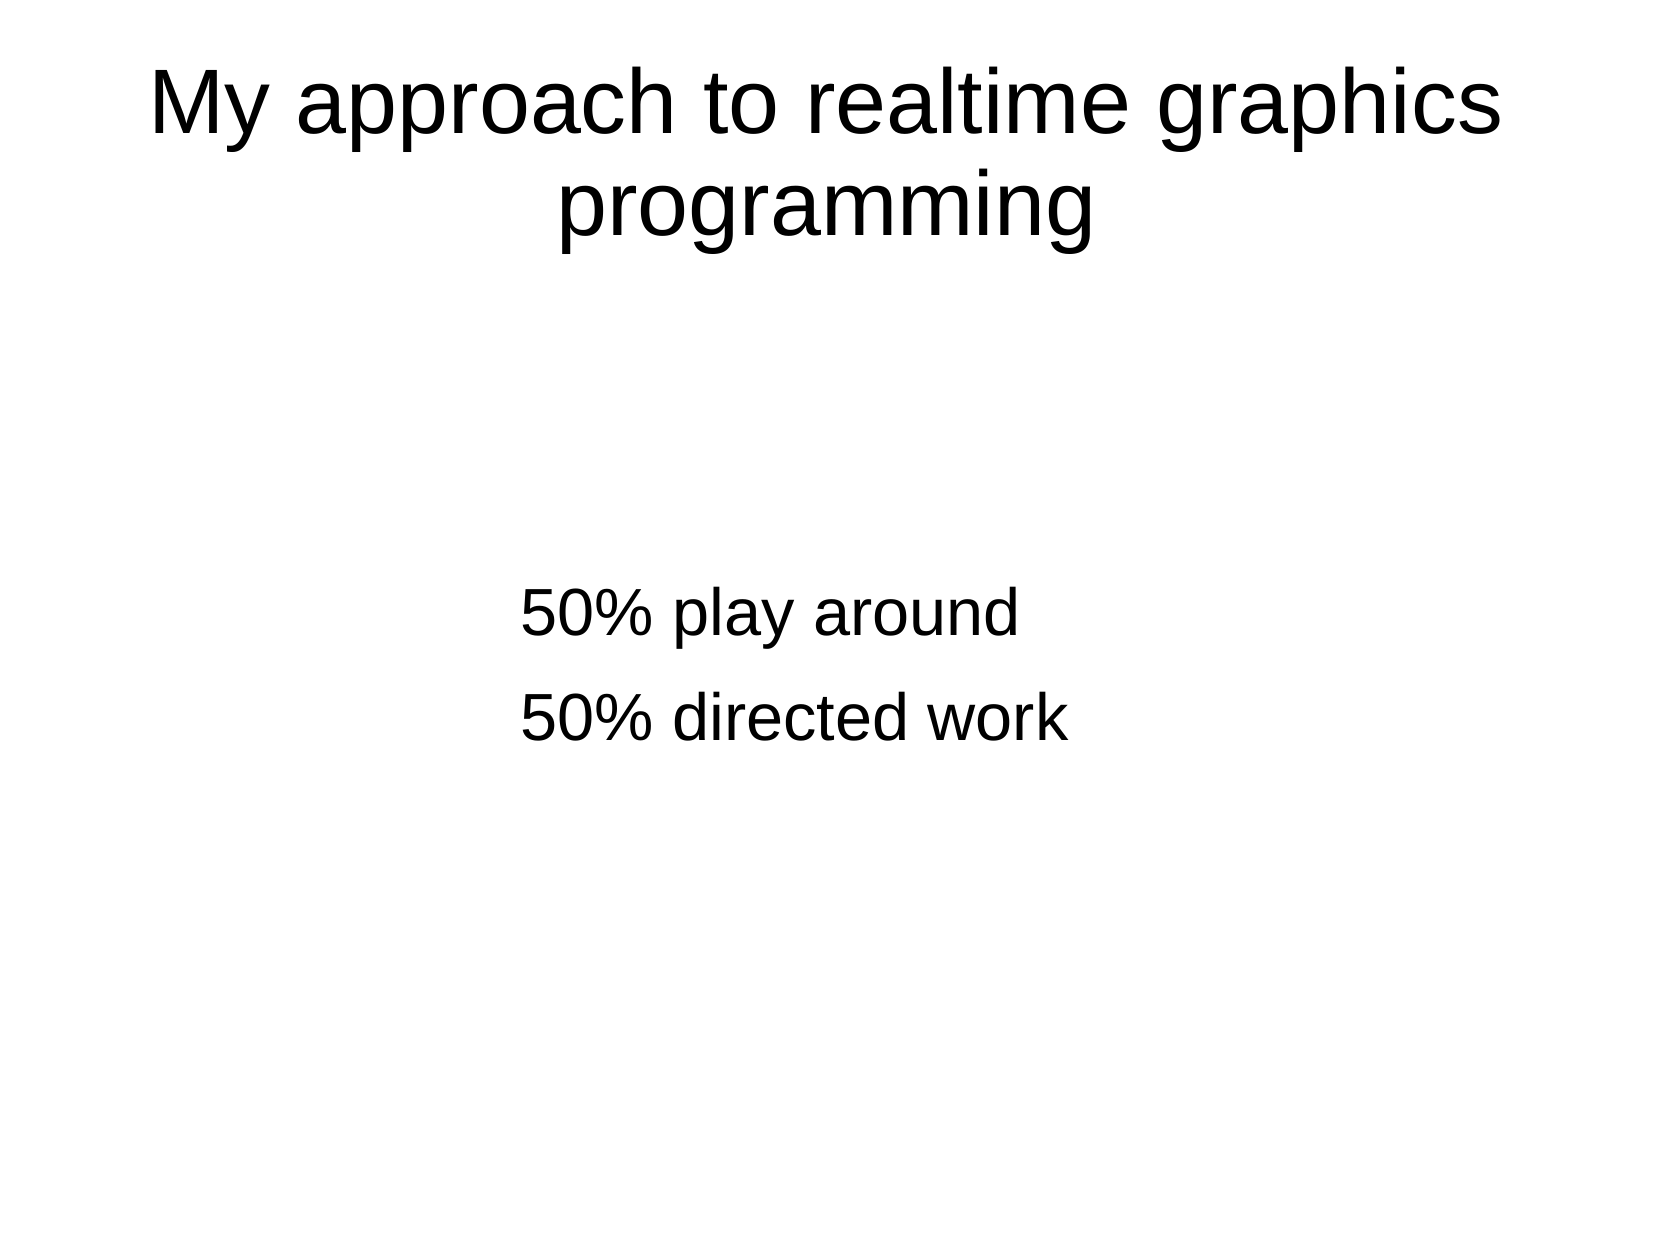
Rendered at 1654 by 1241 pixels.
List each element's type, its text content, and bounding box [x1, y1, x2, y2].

list 50% play around 50% directed work [450, 575, 1238, 871]
title My approach to realtime graphics programming [82, 49, 1571, 257]
